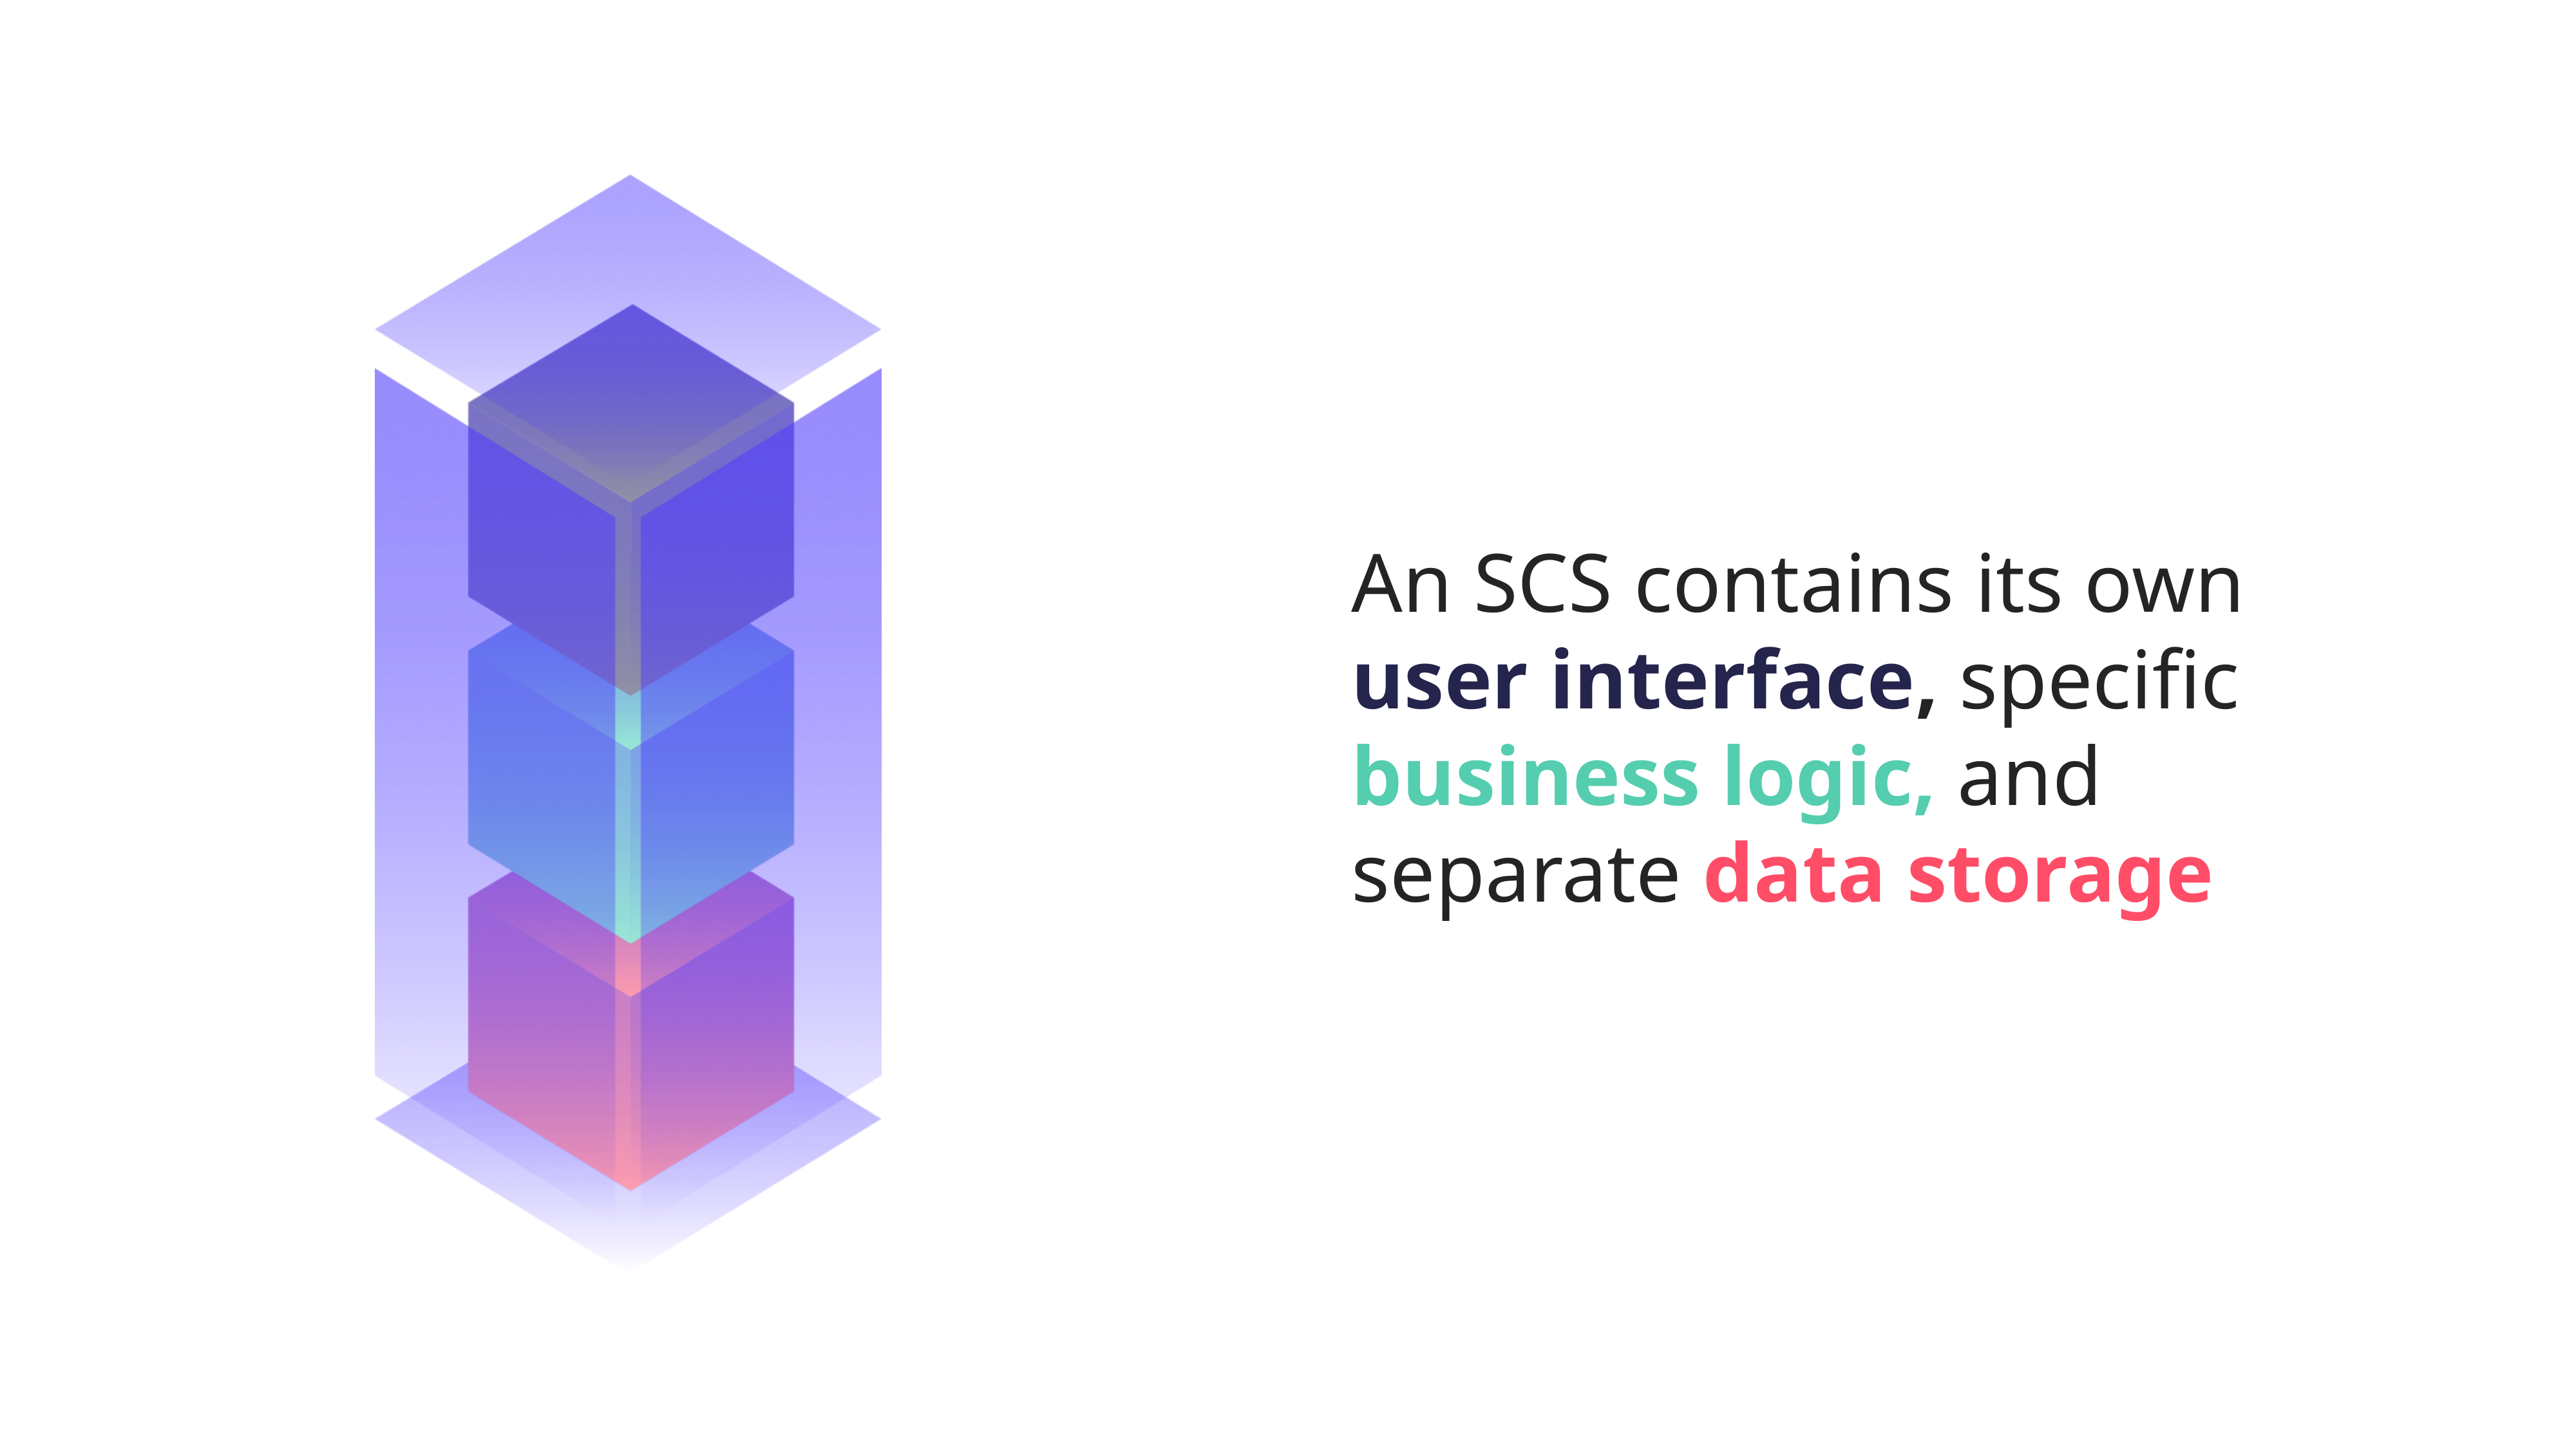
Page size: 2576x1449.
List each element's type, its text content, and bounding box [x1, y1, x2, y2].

list An SCS contains its own user interface, specific business logic, and separate data storage [1351, 127, 2423, 1322]
picture [375, 175, 882, 1274]
